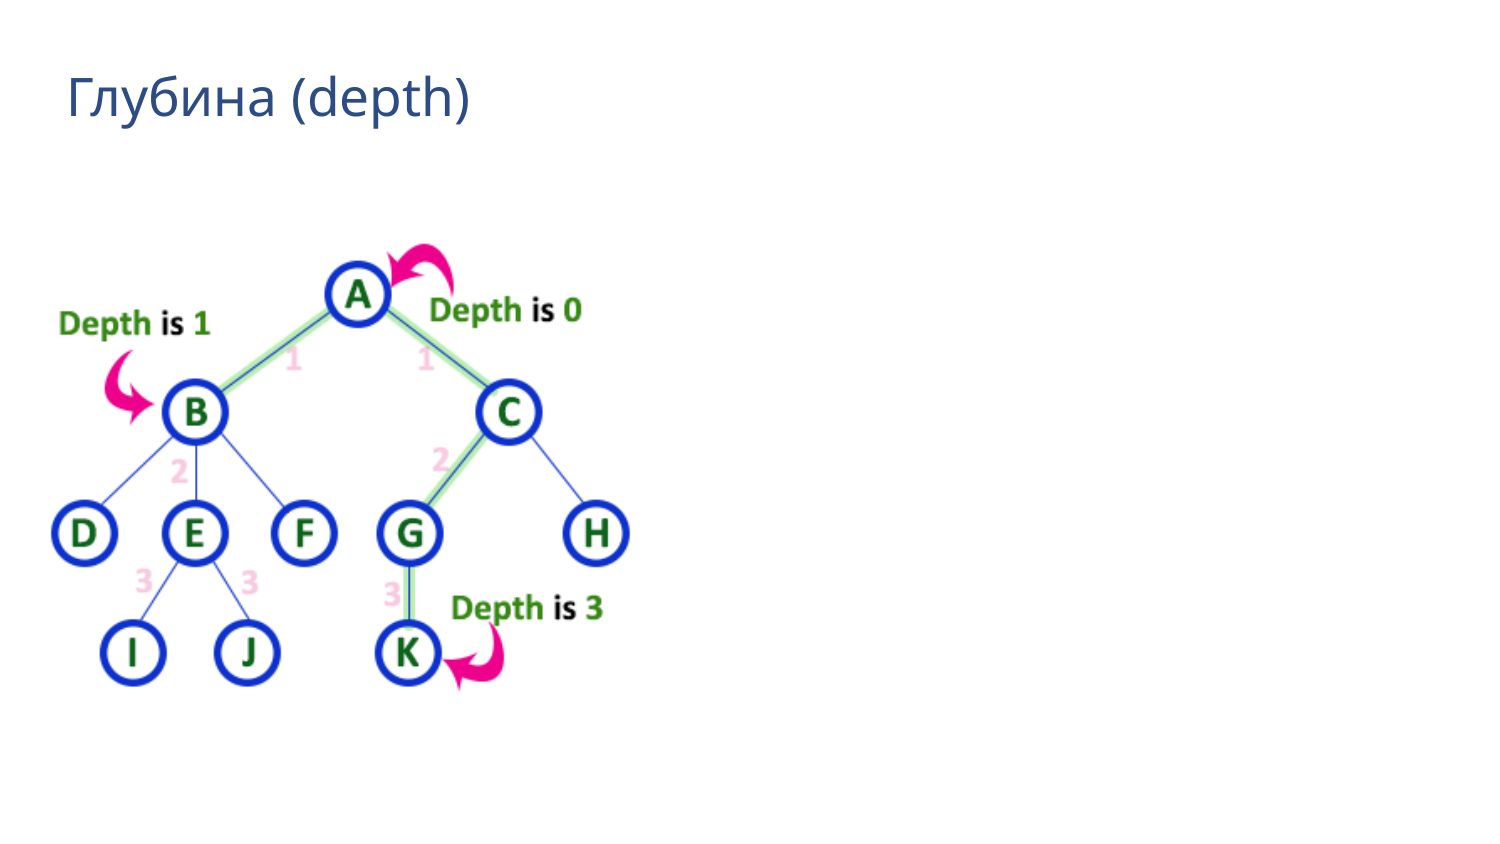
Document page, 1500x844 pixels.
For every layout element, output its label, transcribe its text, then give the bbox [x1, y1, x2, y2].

picture [28, 225, 643, 729]
title Глубина (depth) [51, 48, 1449, 142]
